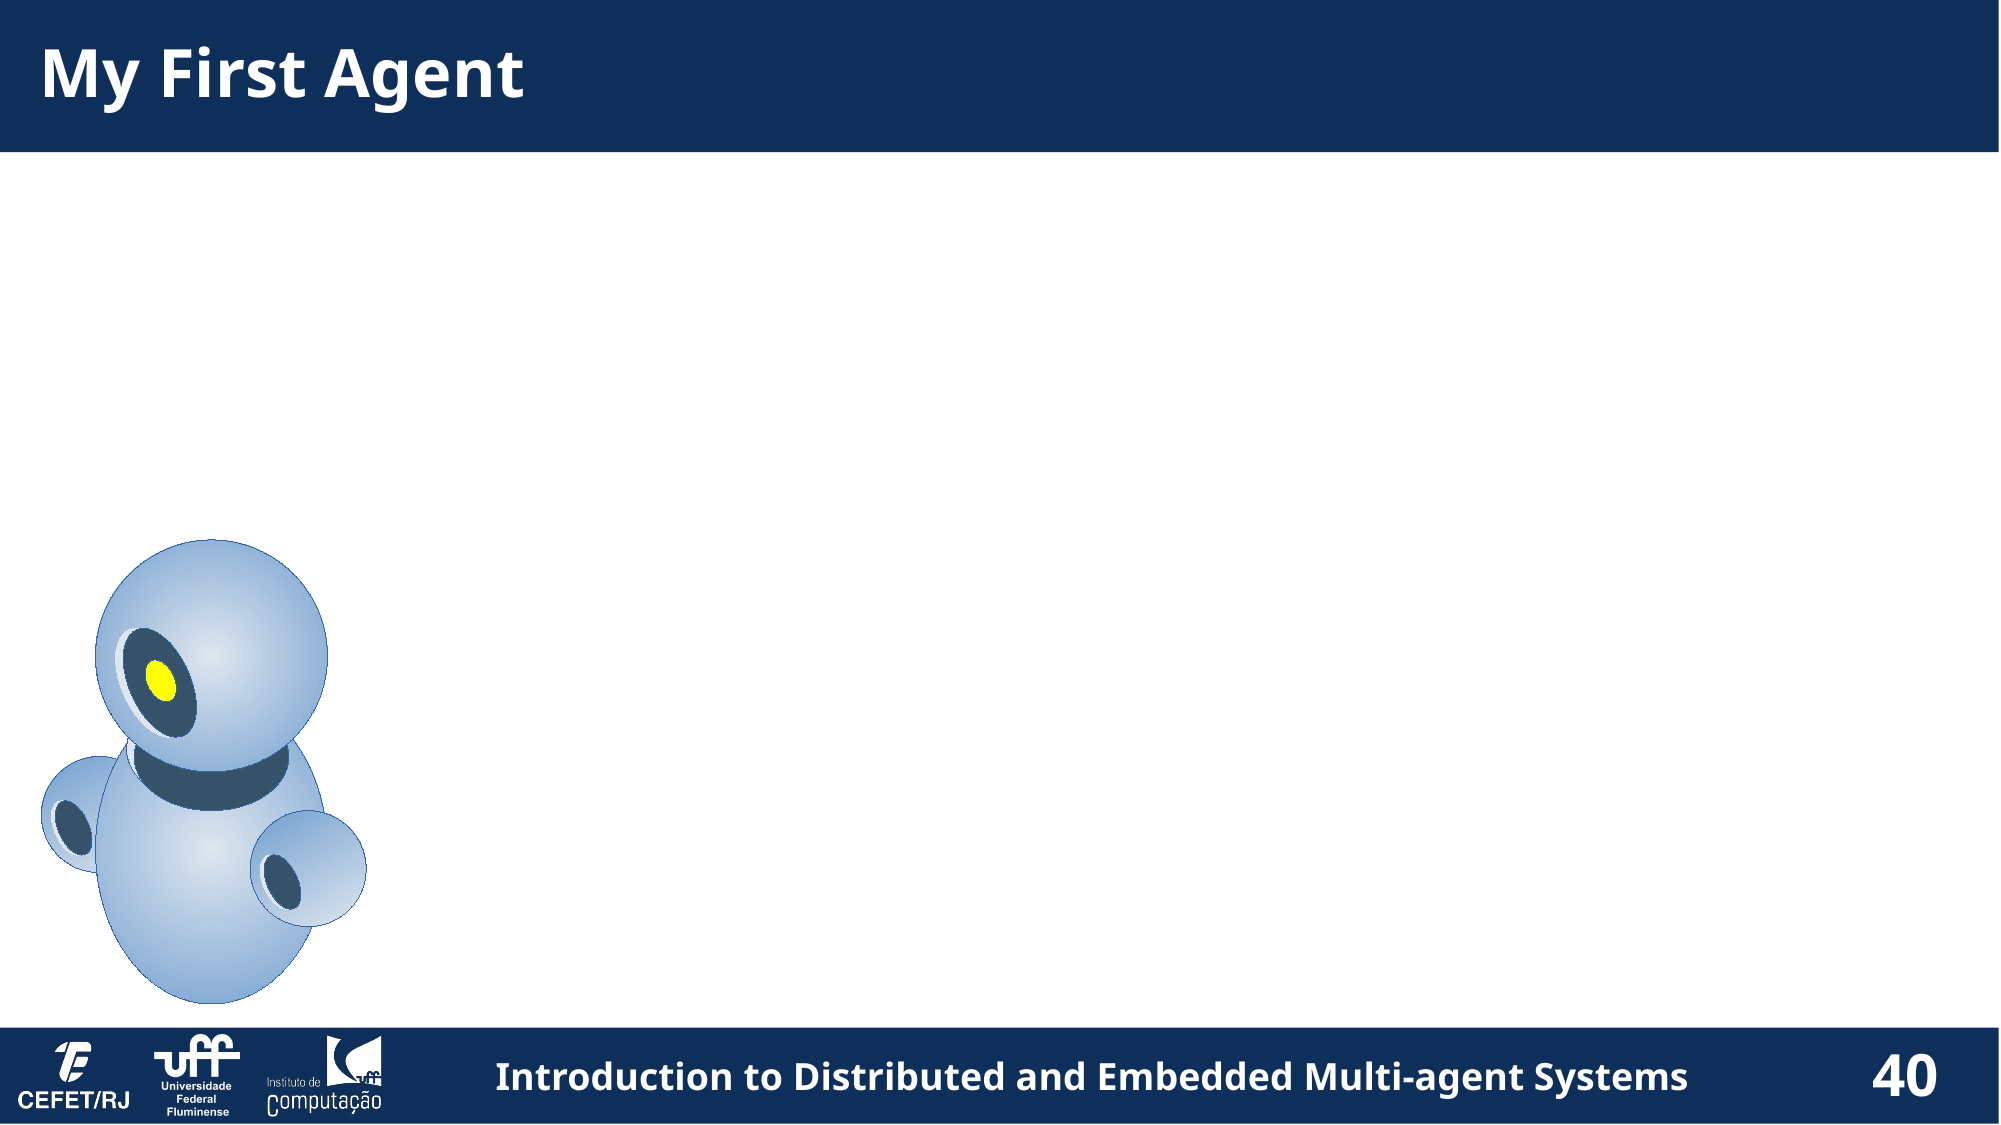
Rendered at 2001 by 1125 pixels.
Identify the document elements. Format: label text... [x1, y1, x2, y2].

picture [153, 1033, 241, 1121]
picture [265, 1033, 383, 1117]
picture [18, 1021, 129, 1125]
text_box My First Agent [25, 23, 1999, 119]
text_box [41, 539, 367, 1004]
